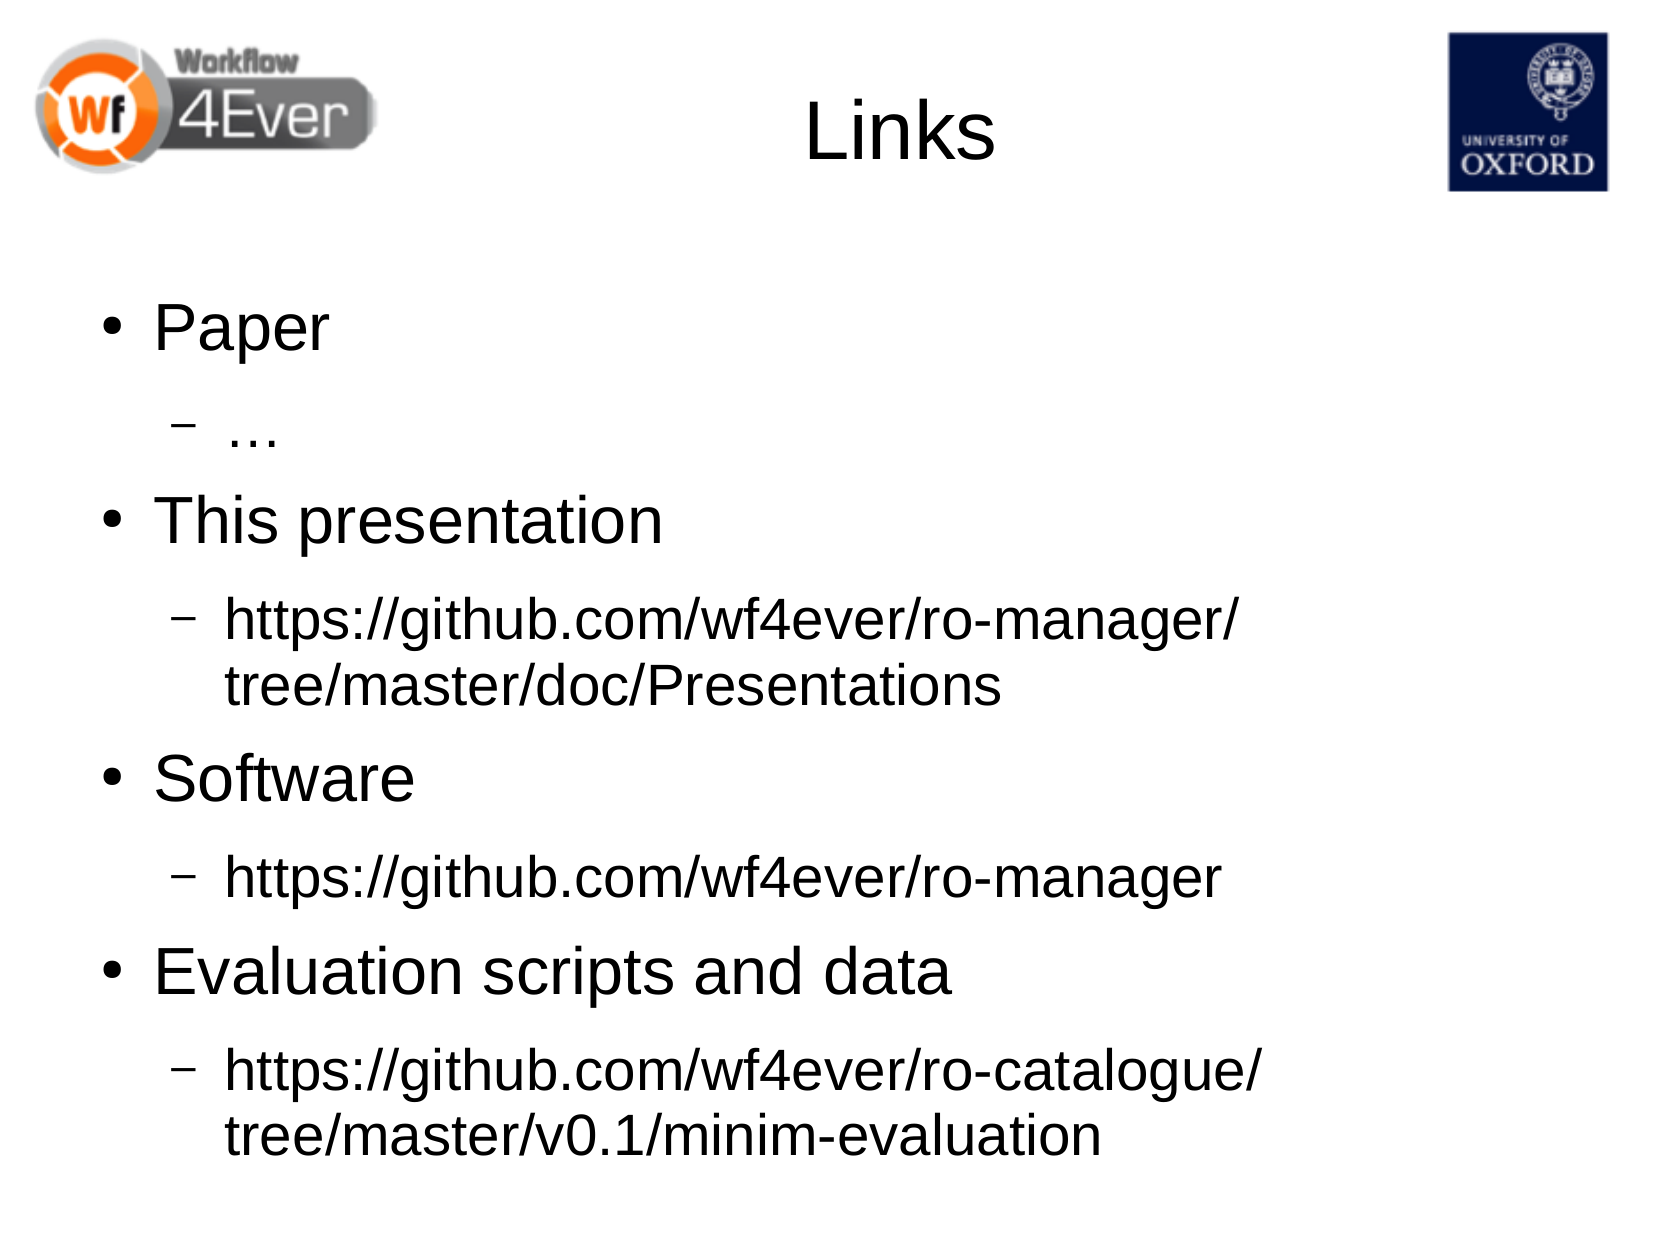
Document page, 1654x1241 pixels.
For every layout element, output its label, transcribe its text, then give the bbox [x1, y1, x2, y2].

picture [1446, 29, 1612, 194]
title Links [354, 31, 1447, 231]
picture [29, 33, 354, 181]
list Paper … This presentation https://github.com/wf4ever/ro-manager/ tree/master/doc/Presentations Software https://github.com/wf4ever/ro-manager Evaluation scripts and data https://github.com/wf4ever/ro-catalogue/ tree/master/v0.1/minim-evaluation [82, 290, 1571, 1168]
